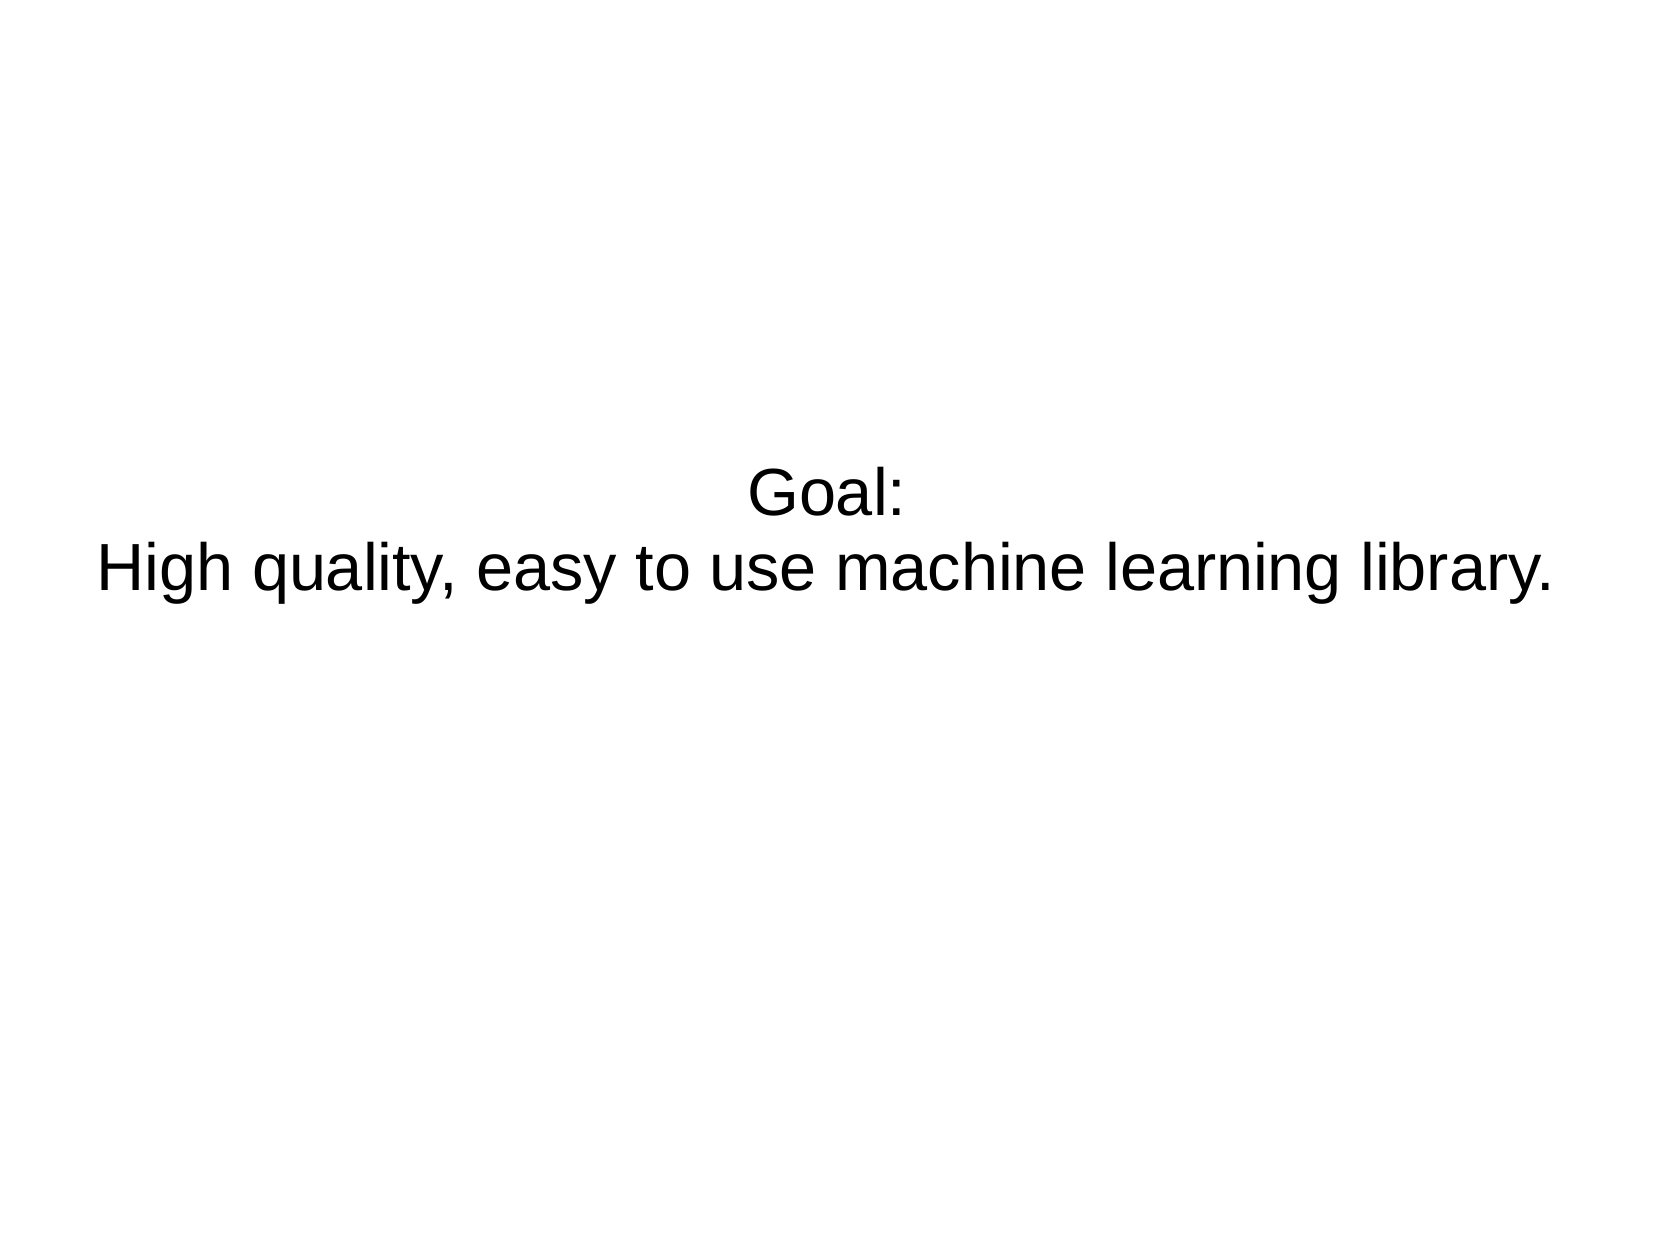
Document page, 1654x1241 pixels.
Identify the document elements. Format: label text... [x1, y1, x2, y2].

subtitle Goal: High quality, easy to use machine learning library. [82, 49, 1571, 1010]
